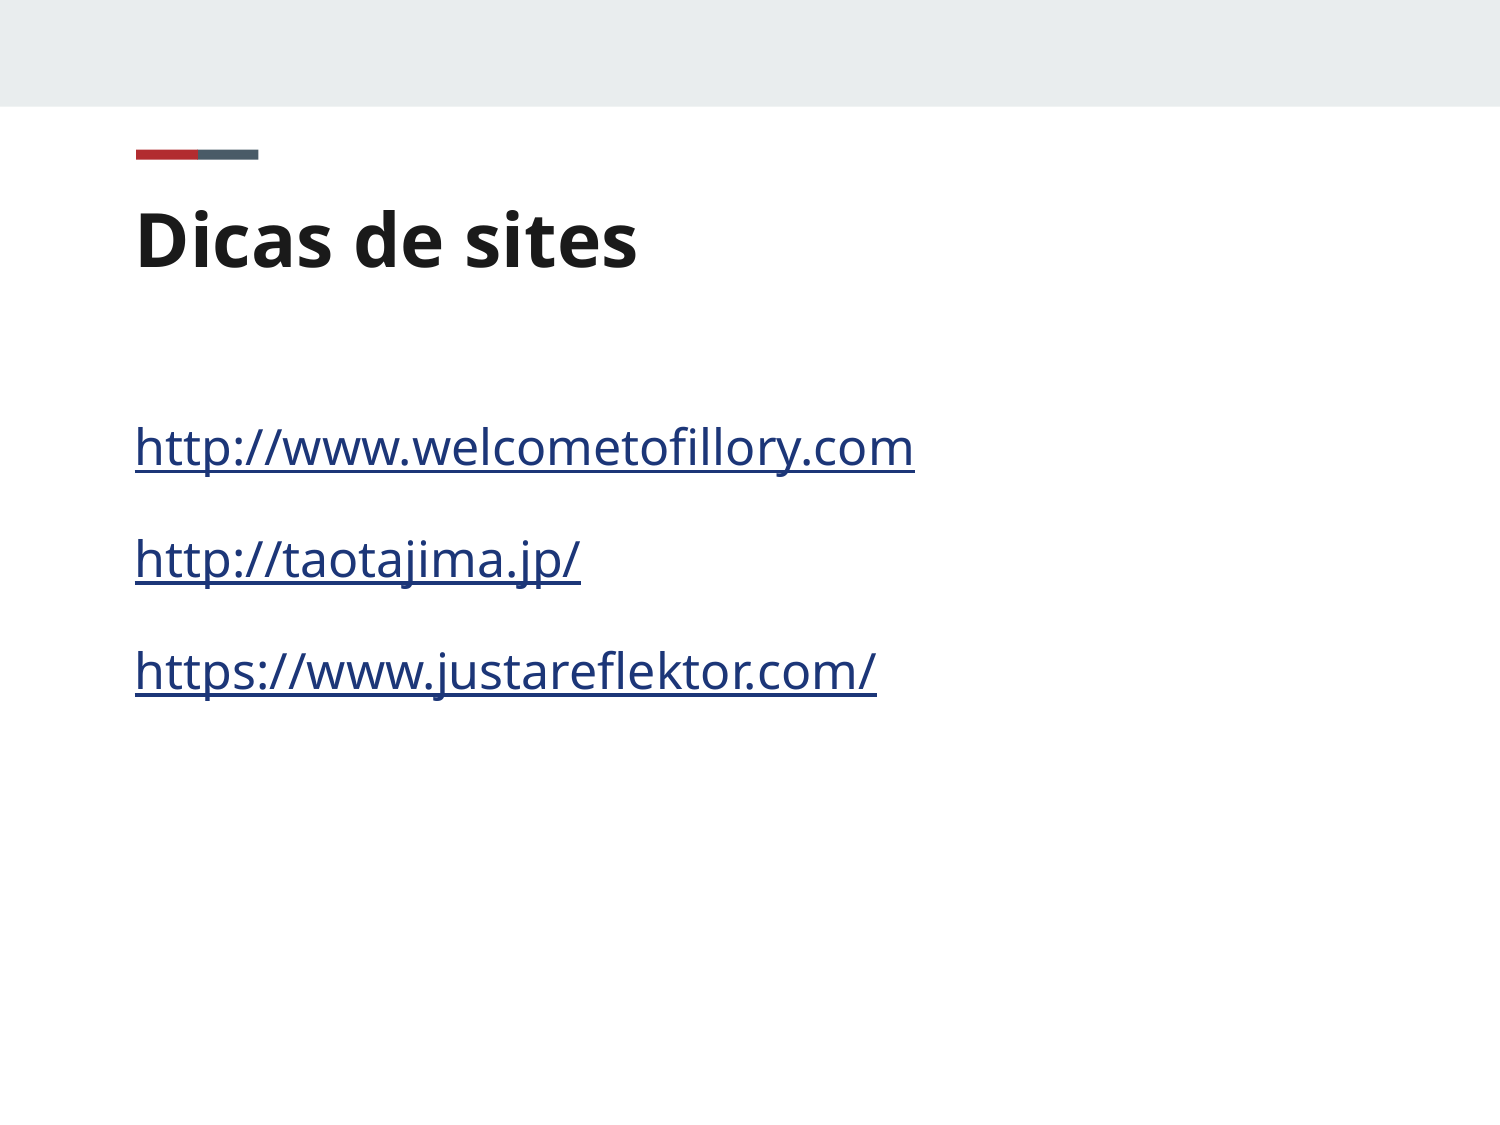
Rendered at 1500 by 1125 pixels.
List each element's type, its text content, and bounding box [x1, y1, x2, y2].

title Dicas de sites [119, 177, 1381, 295]
list http://www.welcometofillory.com http://taotajima.jp/ https://www.justareflektor.com/ [119, 390, 1381, 1010]
